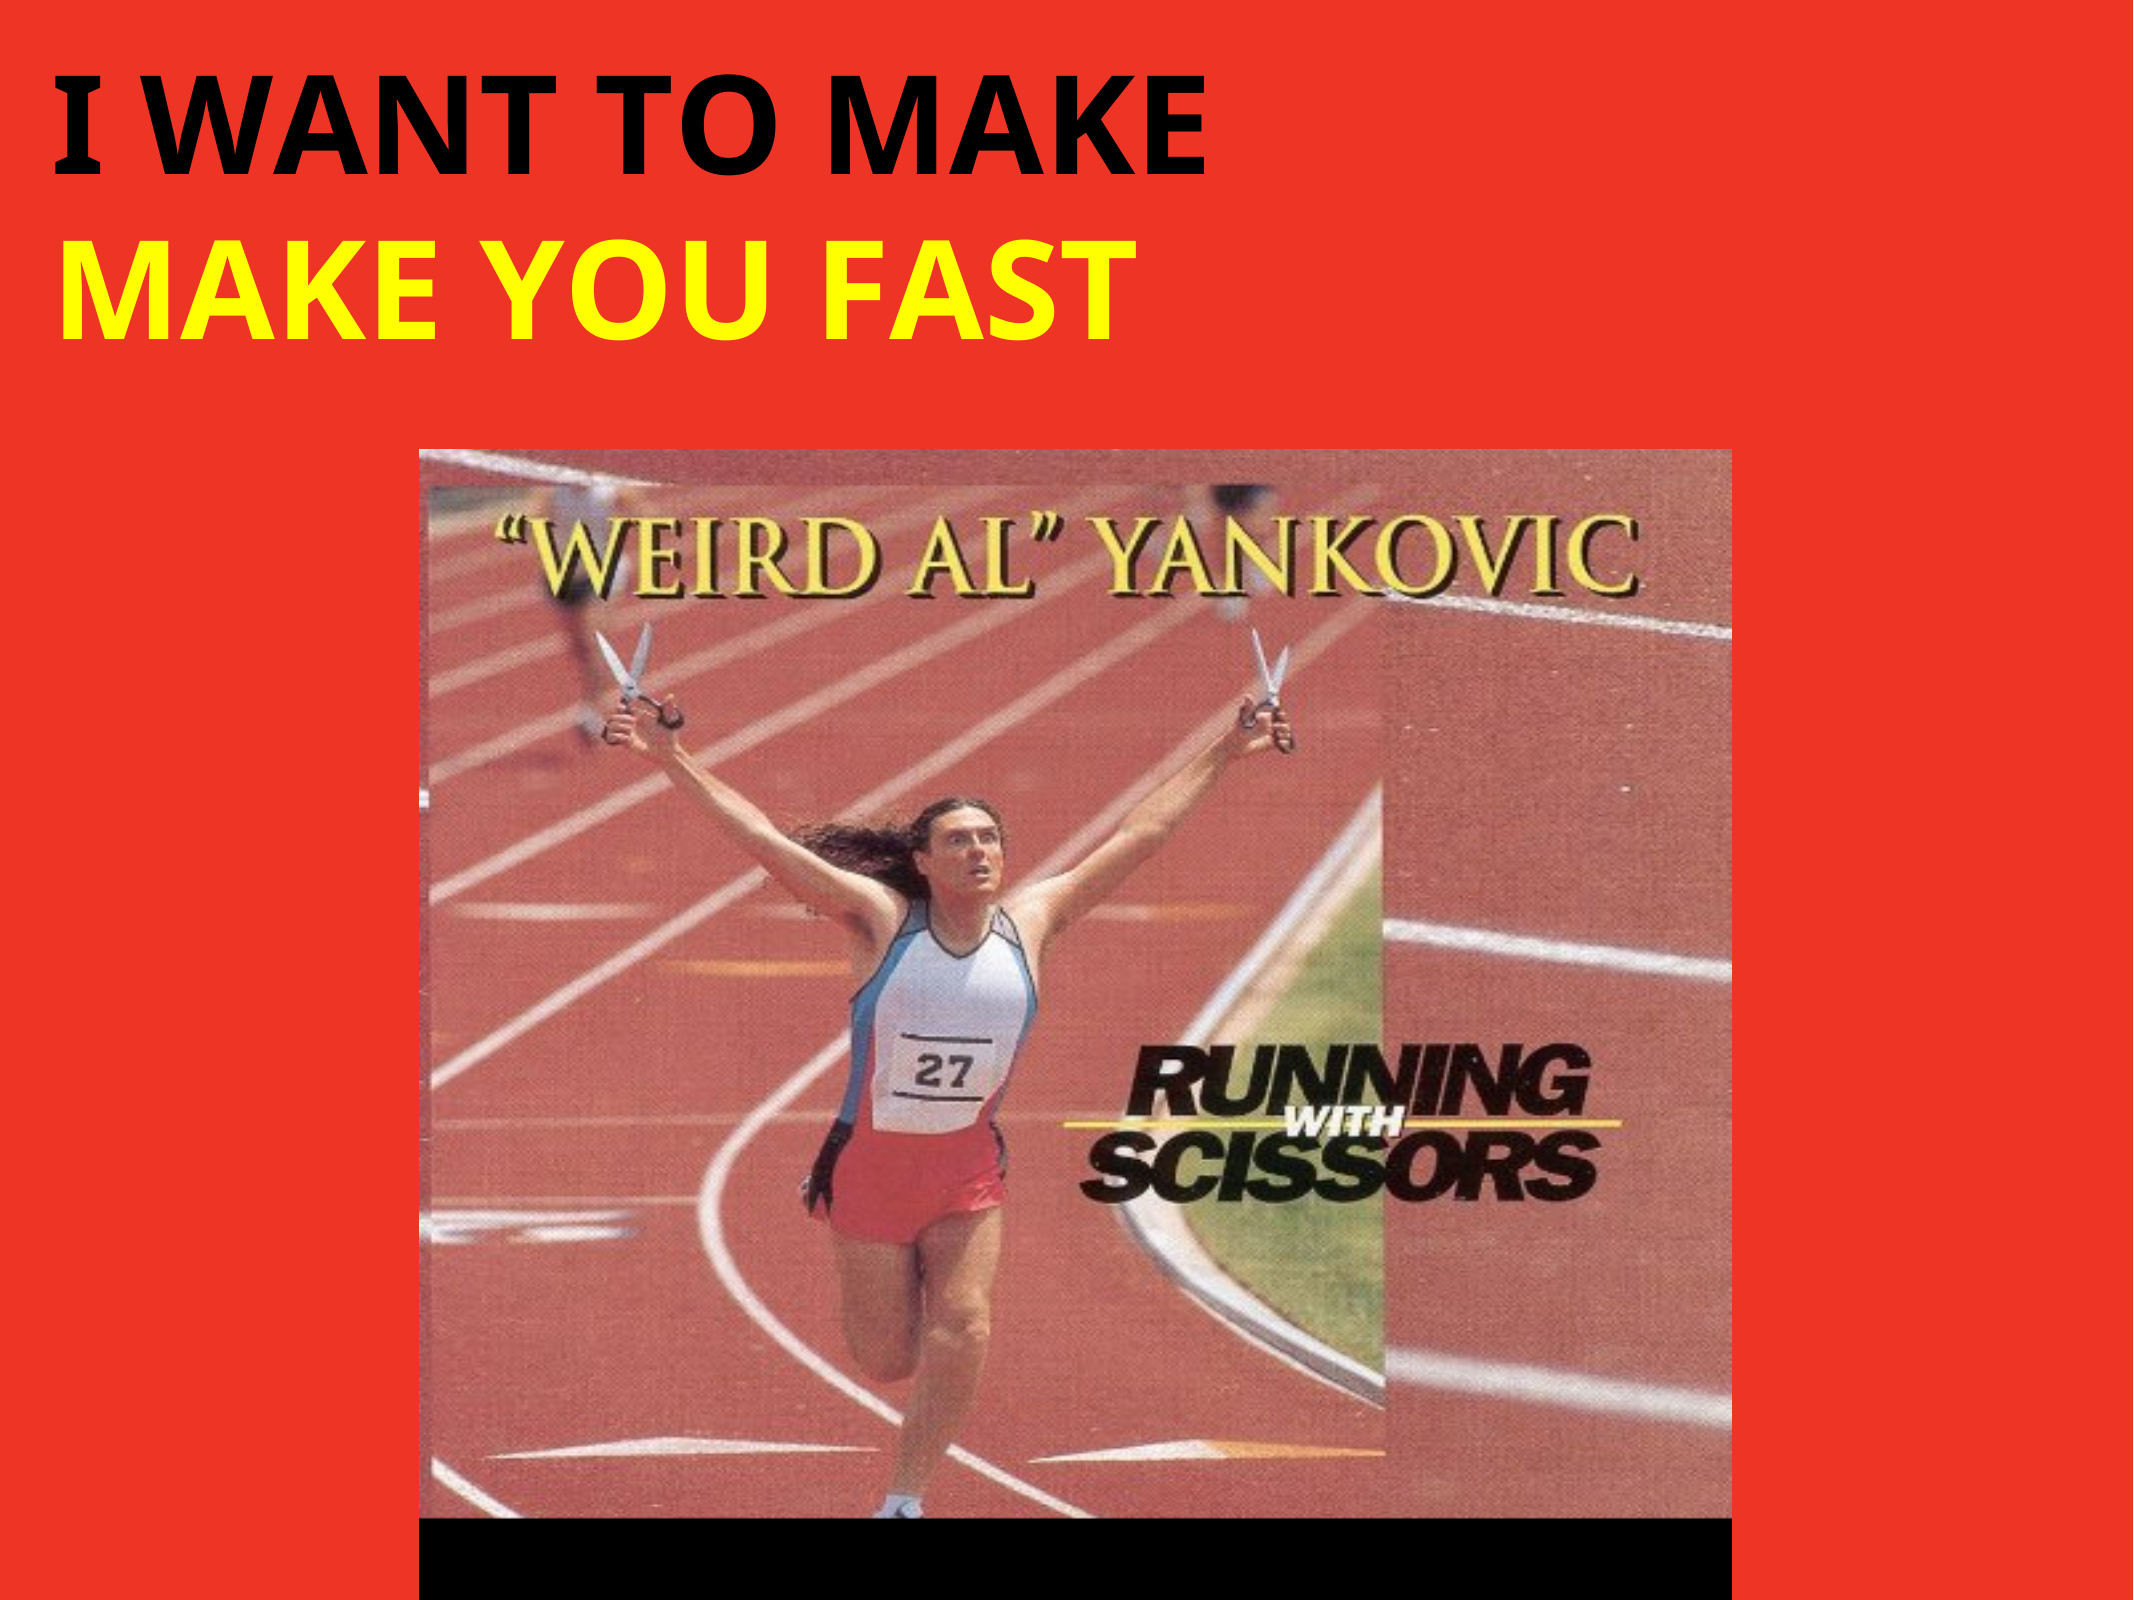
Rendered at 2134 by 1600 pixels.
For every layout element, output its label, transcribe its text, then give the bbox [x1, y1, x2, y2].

picture [419, 449, 1732, 1600]
text_box I WANT TO MAKE MAKE YOU FAST [41, 37, 2134, 483]
